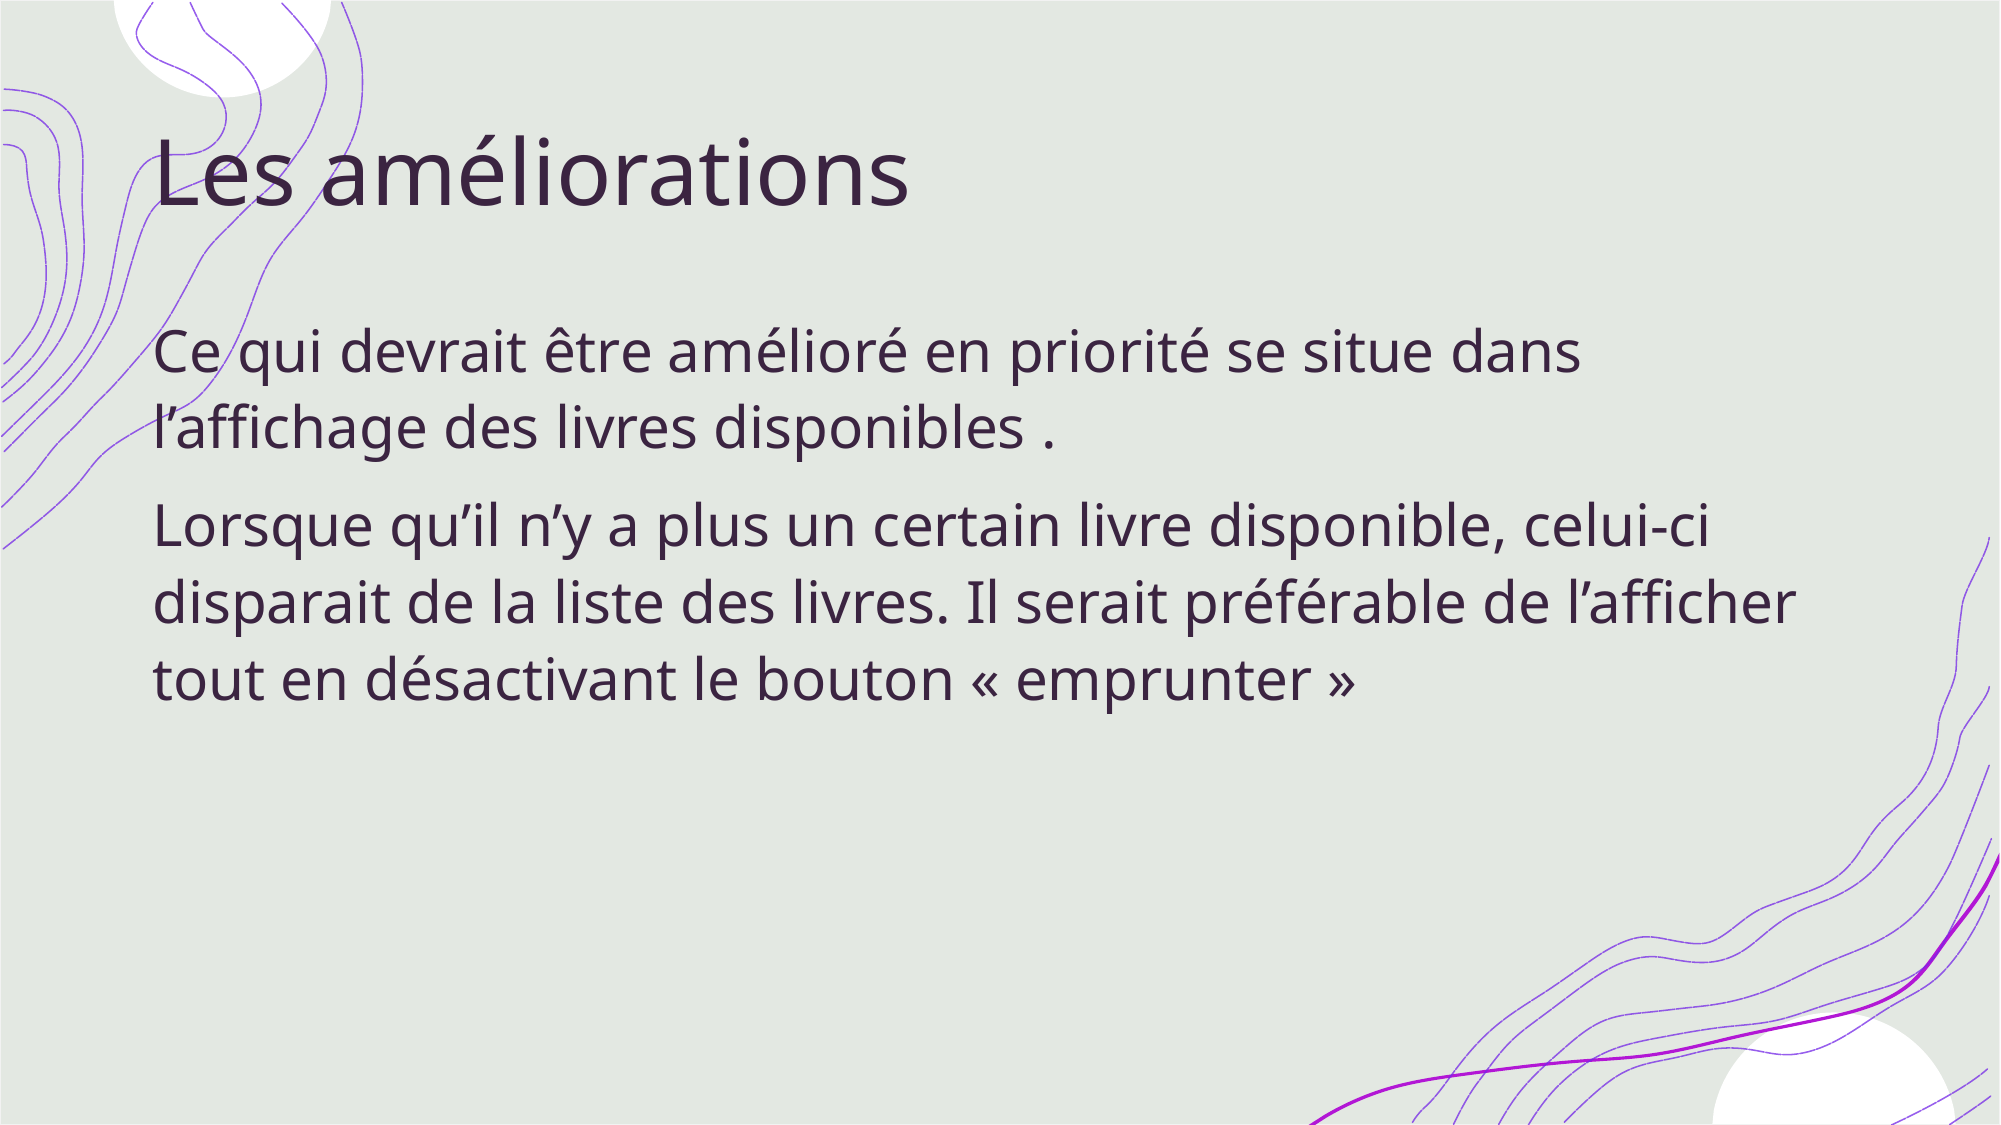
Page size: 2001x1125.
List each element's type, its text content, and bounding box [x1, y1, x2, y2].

title Les améliorations [137, 59, 1863, 278]
list Ce qui devrait être amélioré en priorité se situe dans l’affichage des livres disponibles . Lorsque qu’il n’y a plus un certain livre disponible, celui-ci disparait de la liste des livres. Il serait préférable de l’afficher tout en désactivant le bouton « emprunter » [137, 299, 1863, 1014]
